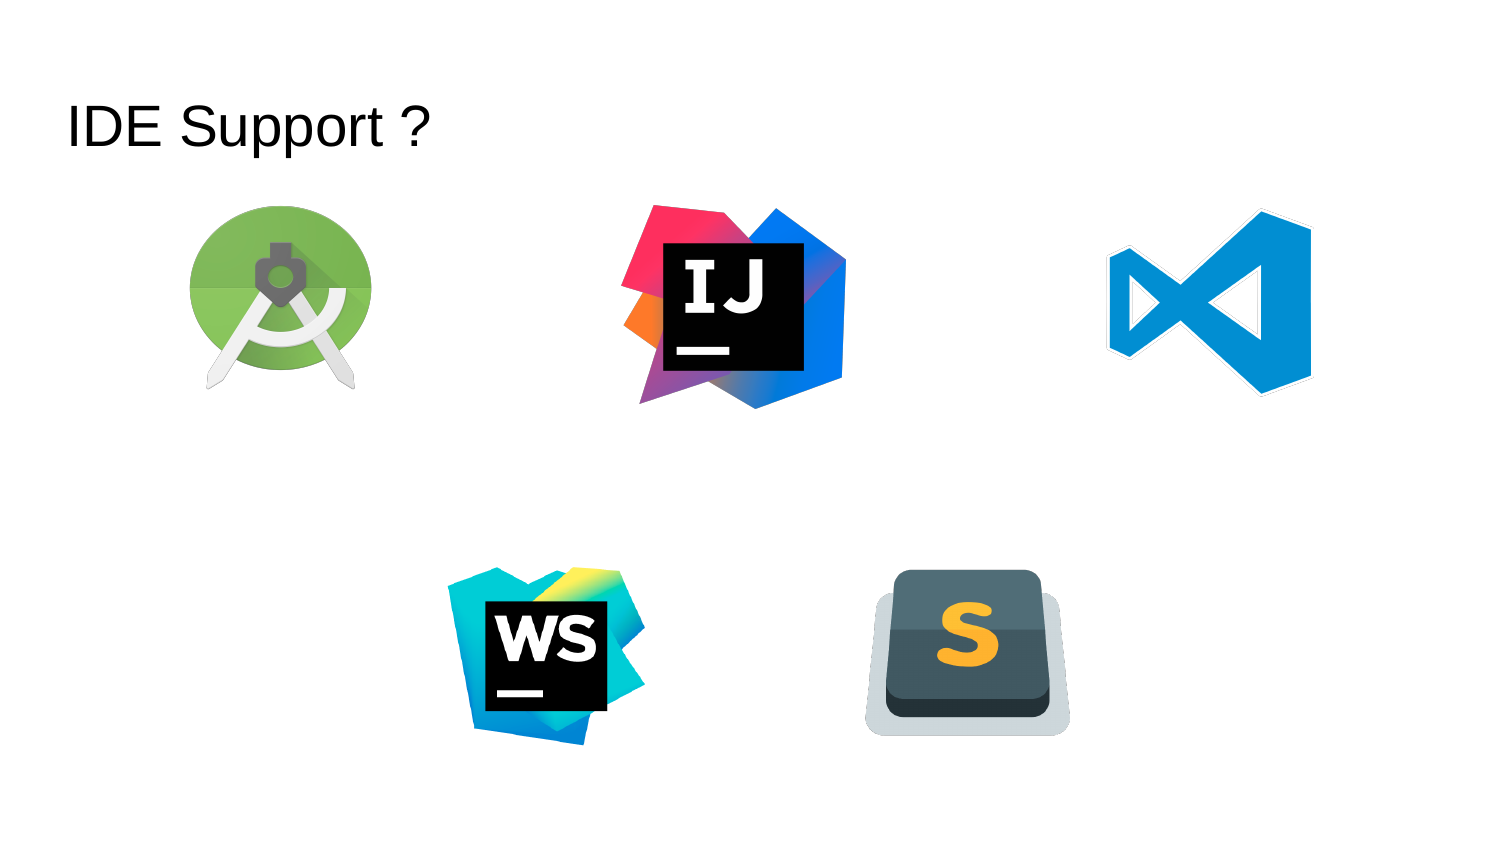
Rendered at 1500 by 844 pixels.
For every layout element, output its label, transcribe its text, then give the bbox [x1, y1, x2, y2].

picture [1105, 207, 1315, 398]
picture [427, 548, 665, 763]
picture [845, 542, 1090, 763]
picture [621, 205, 846, 409]
picture [175, 202, 386, 393]
title IDE Support ? [51, 72, 1449, 167]
